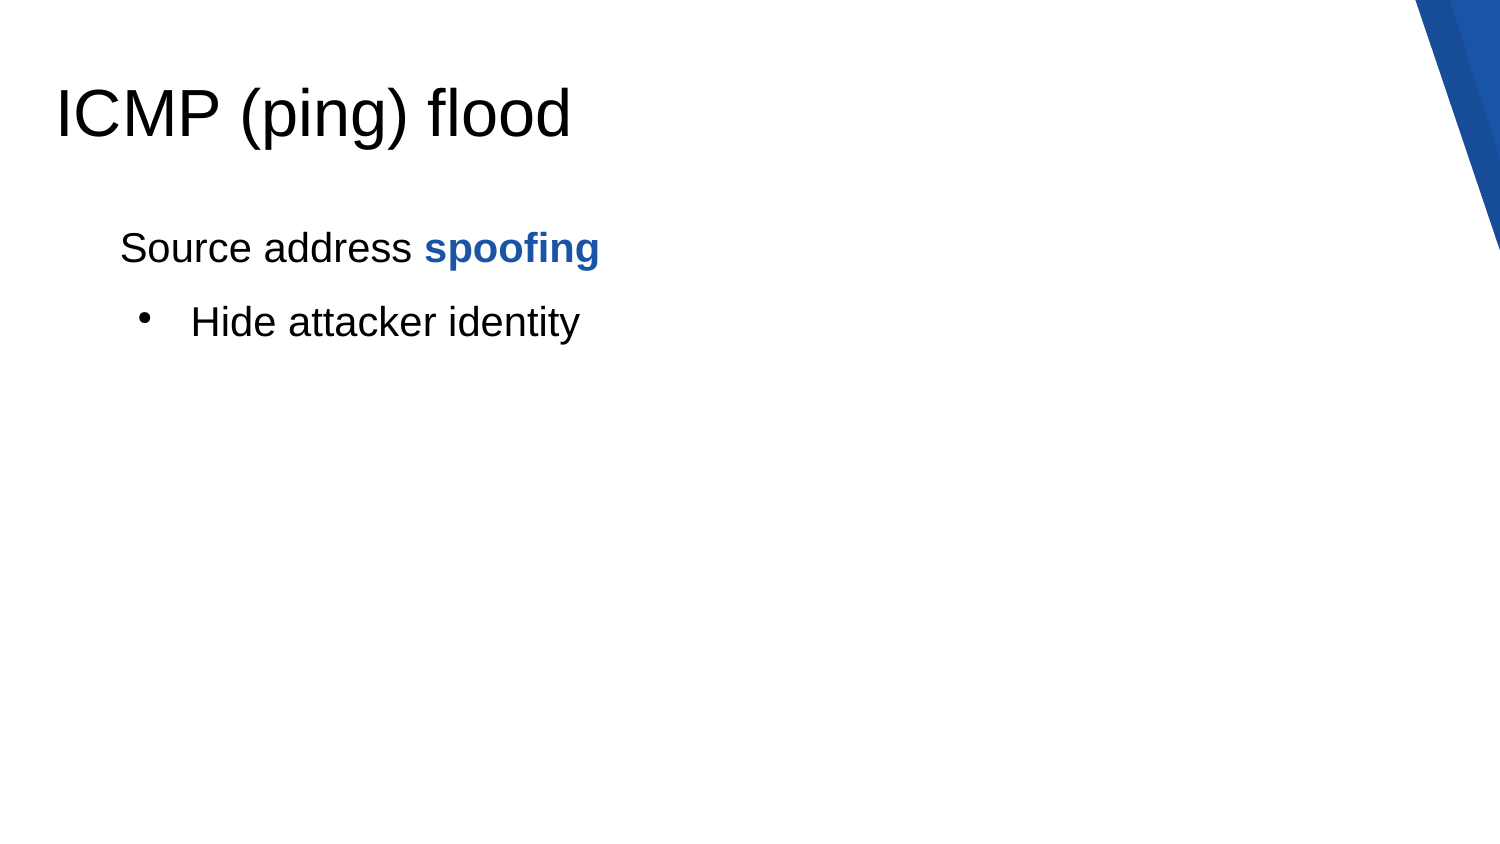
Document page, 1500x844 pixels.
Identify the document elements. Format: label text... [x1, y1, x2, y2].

title ICMP (ping) flood [40, 97, 829, 166]
list Source address spoofing Hide attacker identity [104, 205, 809, 601]
